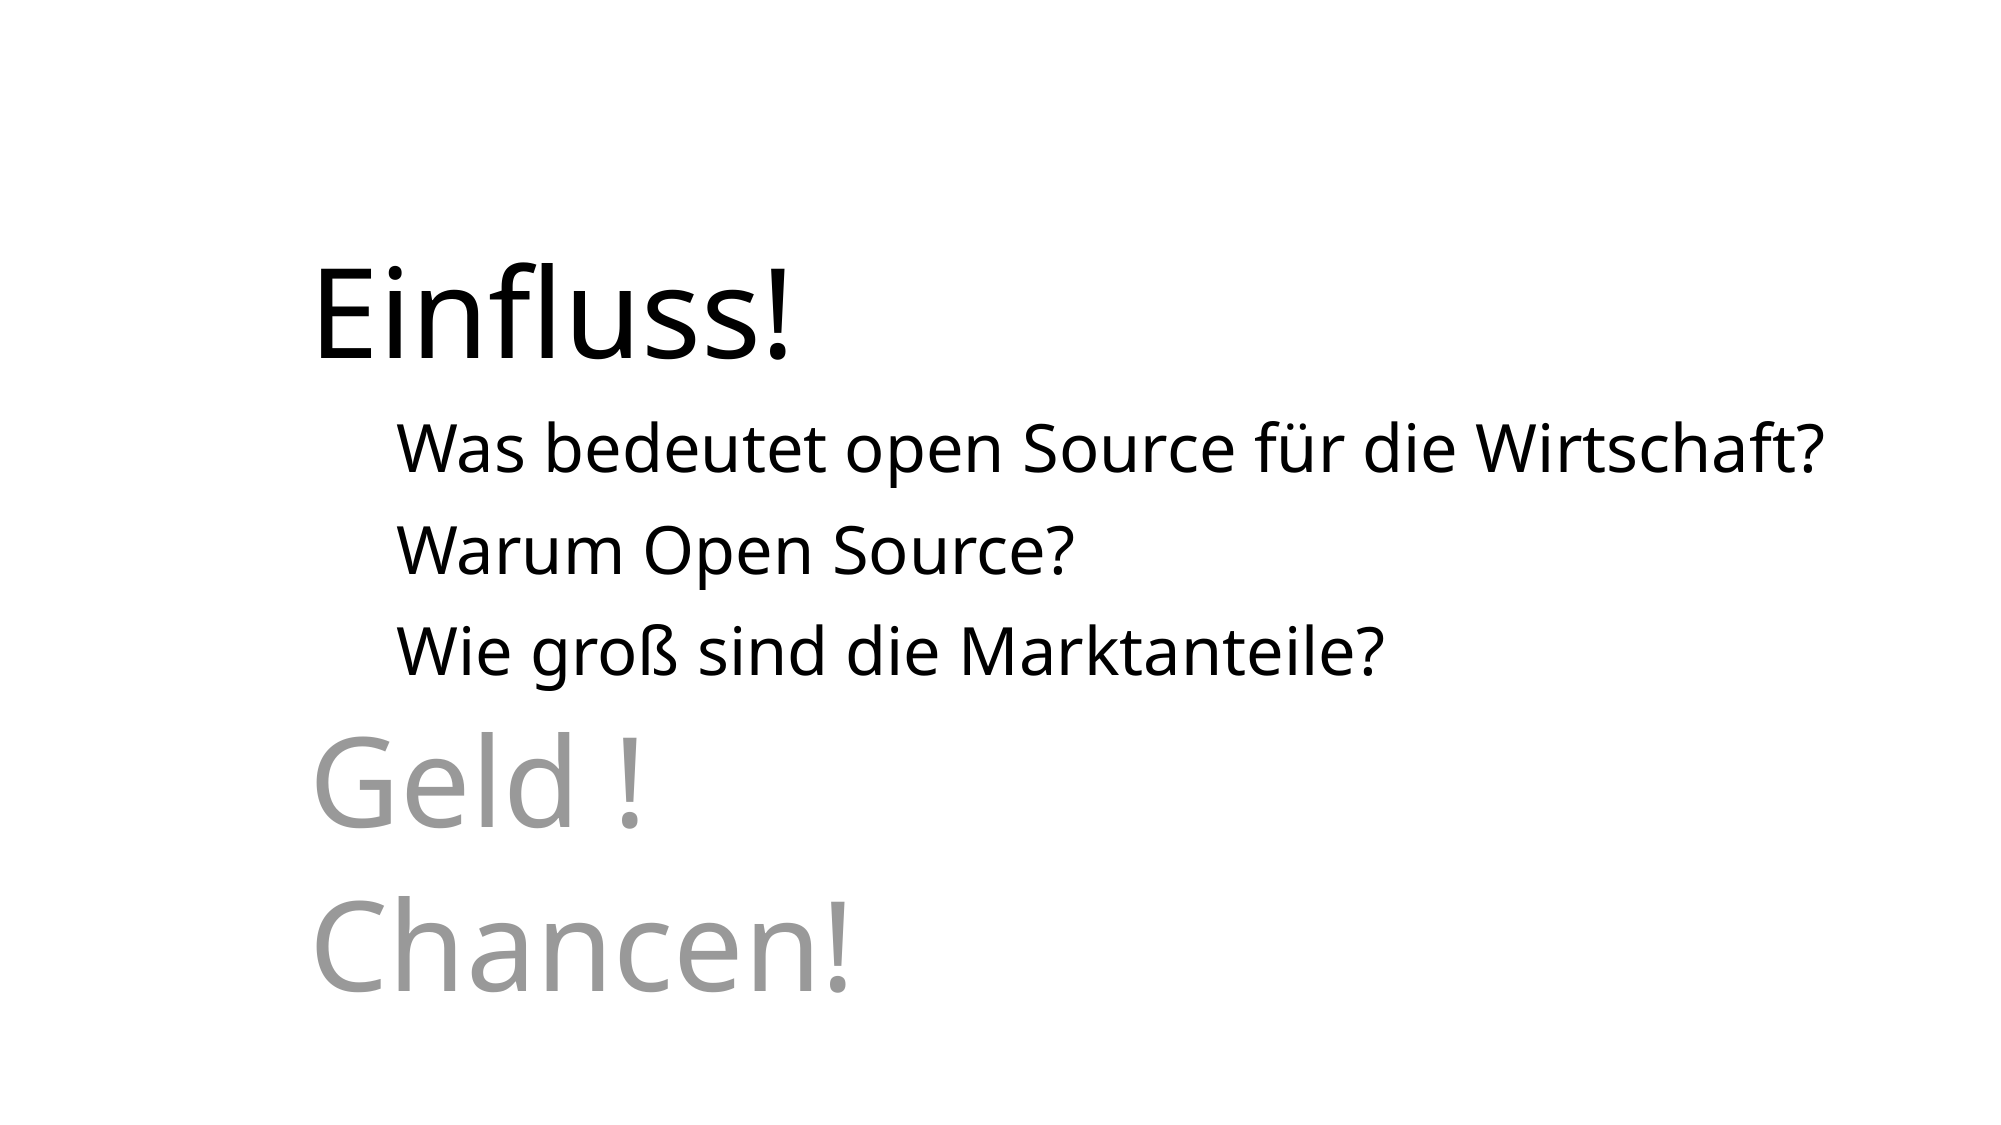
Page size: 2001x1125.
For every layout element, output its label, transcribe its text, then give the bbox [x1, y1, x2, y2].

list Einfluss! Was bedeutet open Source für die Wirtschaft? Warum Open Source? Wie groß sind die Marktanteile? Geld ! Chancen! [295, 0, 2000, 1125]
